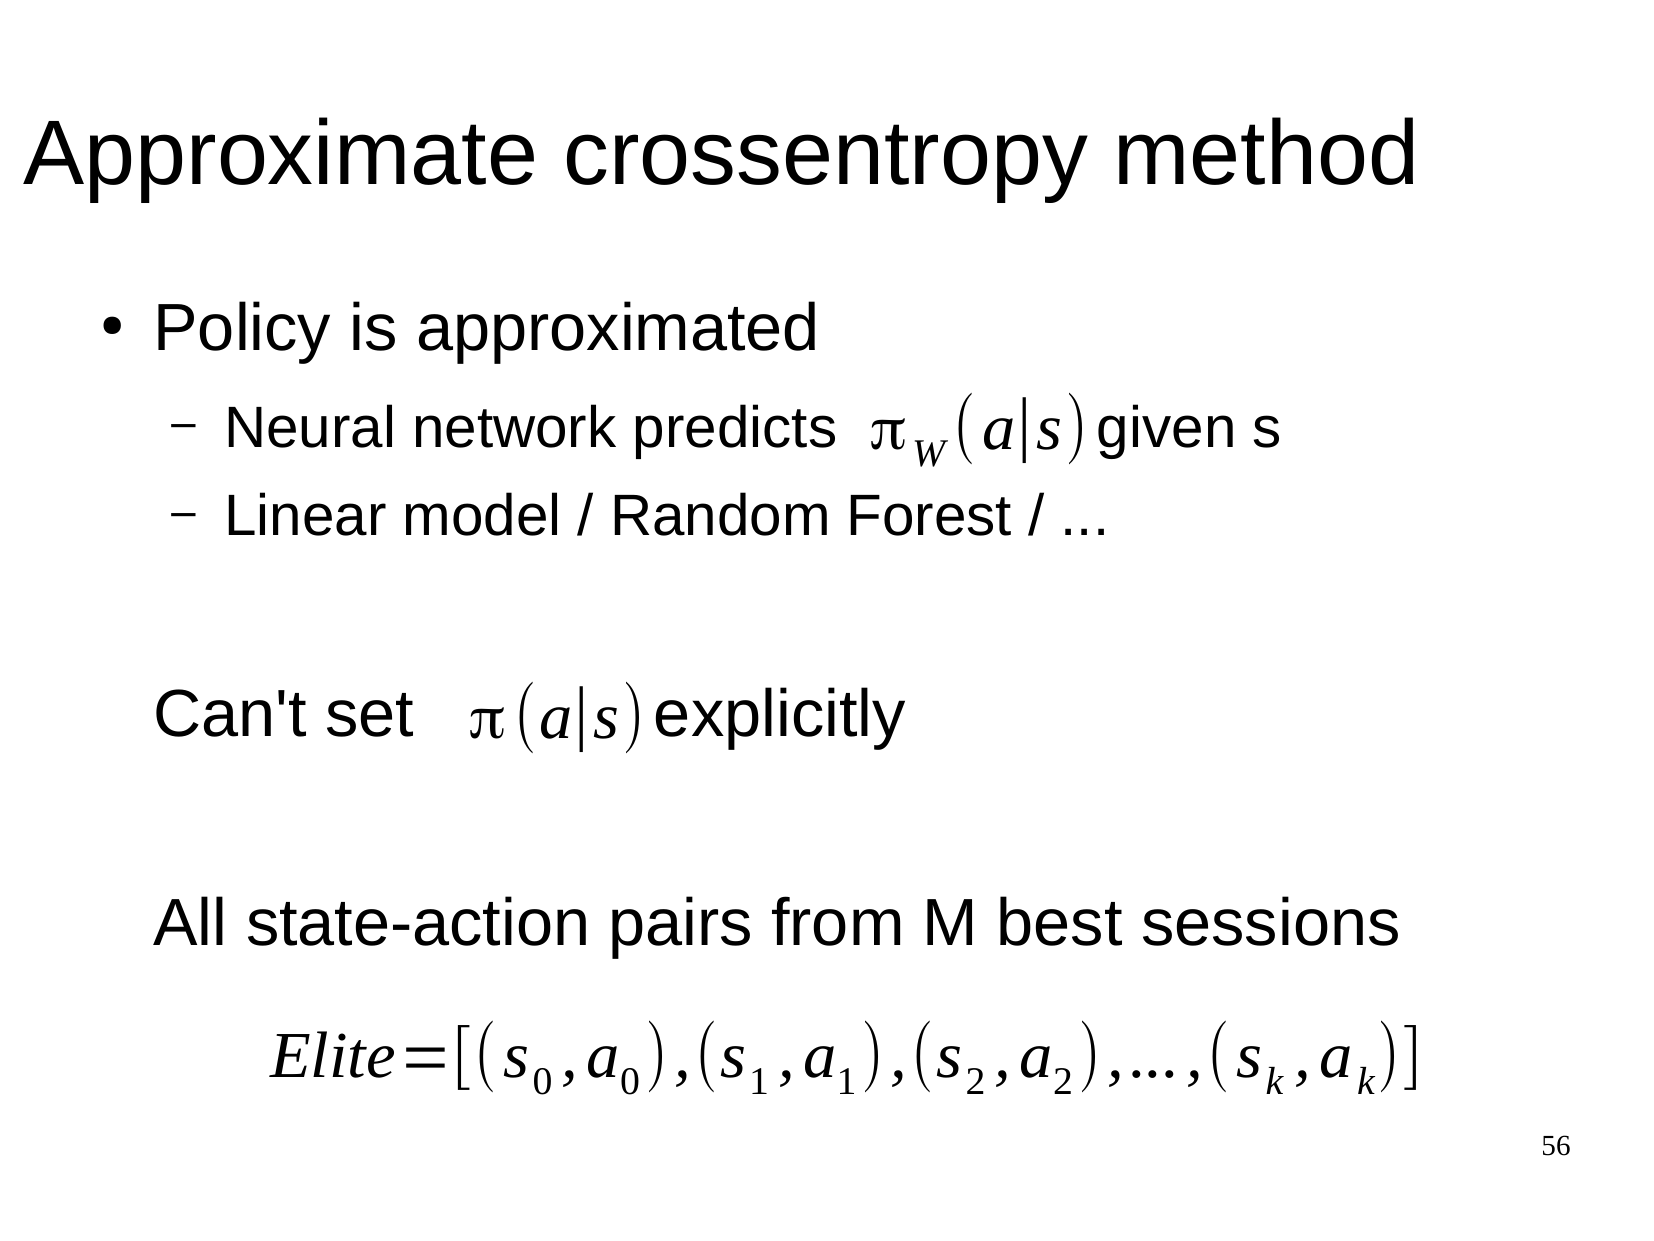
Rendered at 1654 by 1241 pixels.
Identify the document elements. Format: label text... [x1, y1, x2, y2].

chart [853, 388, 1103, 473]
chart [249, 1016, 1439, 1102]
chart [452, 677, 663, 757]
title Approximate crossentropy method [23, 49, 1512, 257]
list Policy is approximated Neural network predicts given s Linear model / Random Forest / ... Can't set explicitly All state-action pairs from M best sessions [82, 290, 1571, 1010]
